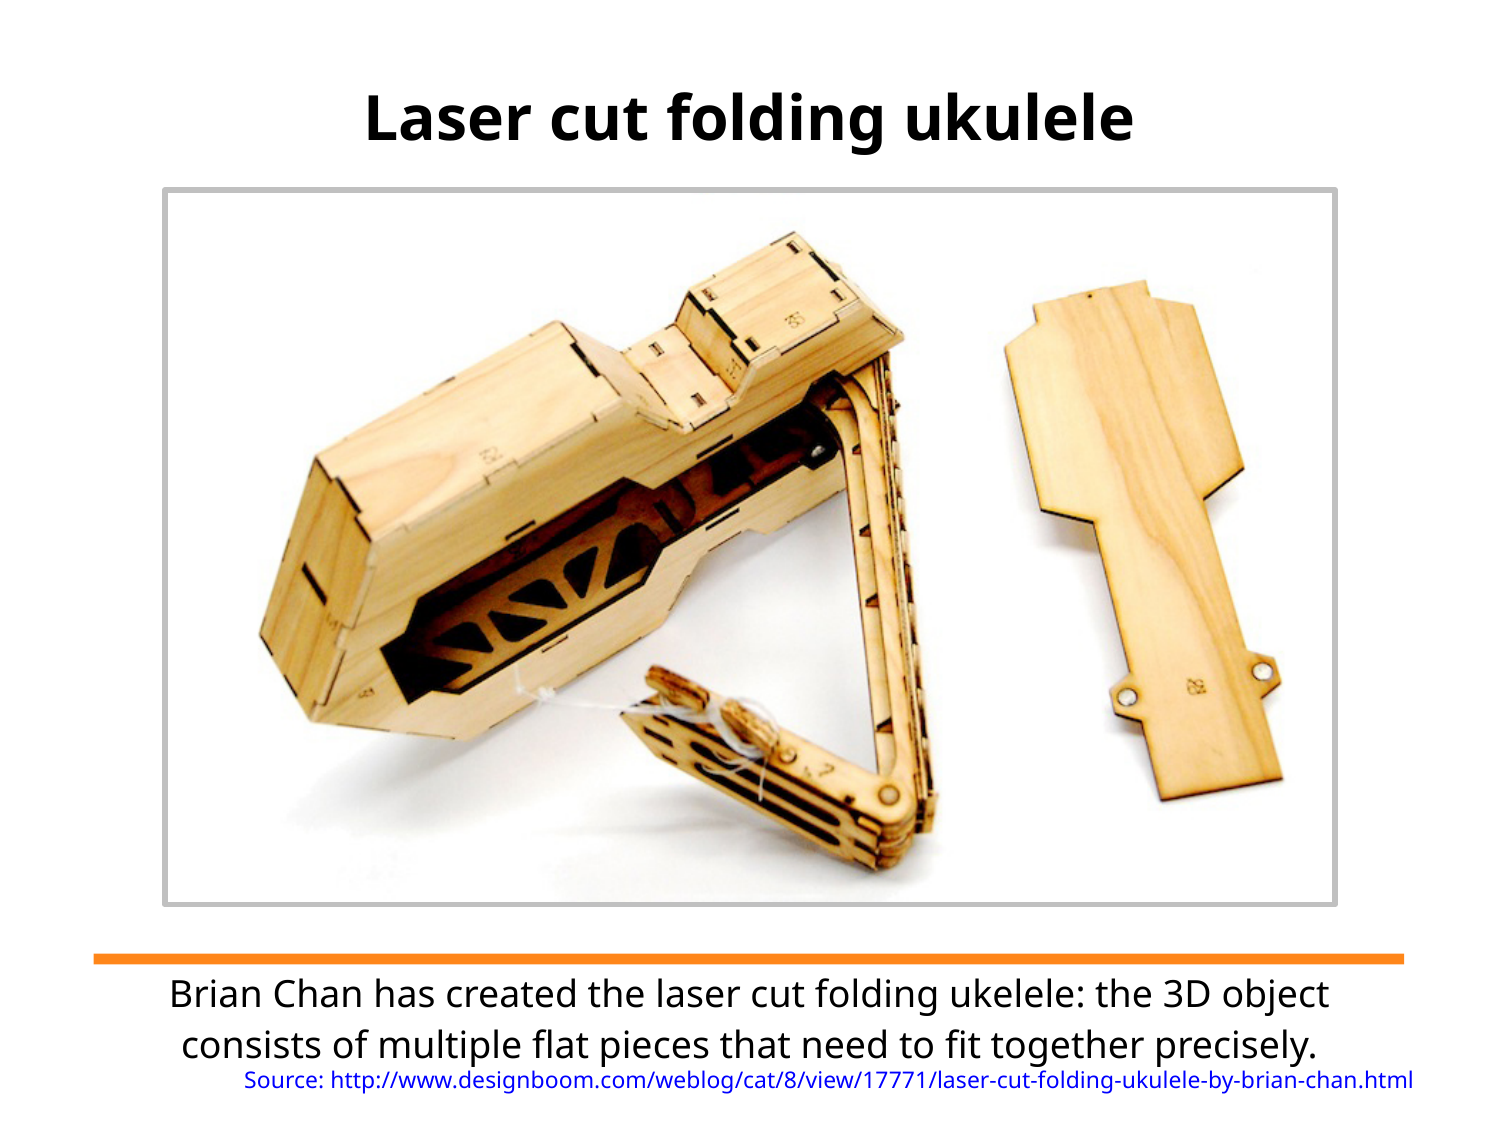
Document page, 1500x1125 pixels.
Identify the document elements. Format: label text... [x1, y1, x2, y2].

picture [0, 0, 1500, 1125]
title Laser cut folding ukulele [75, 44, 1426, 188]
text_box Brian Chan has created the laser cut folding ukelele: the 3D object consists of multiple flat pieces that need to fit together precisely. [147, 960, 1353, 1064]
text_box Source: http://www.designboom.com/weblog/cat/8/view/17771/laser-cut-folding-ukulele-by-brian-chan.html [229, 1056, 1271, 1098]
